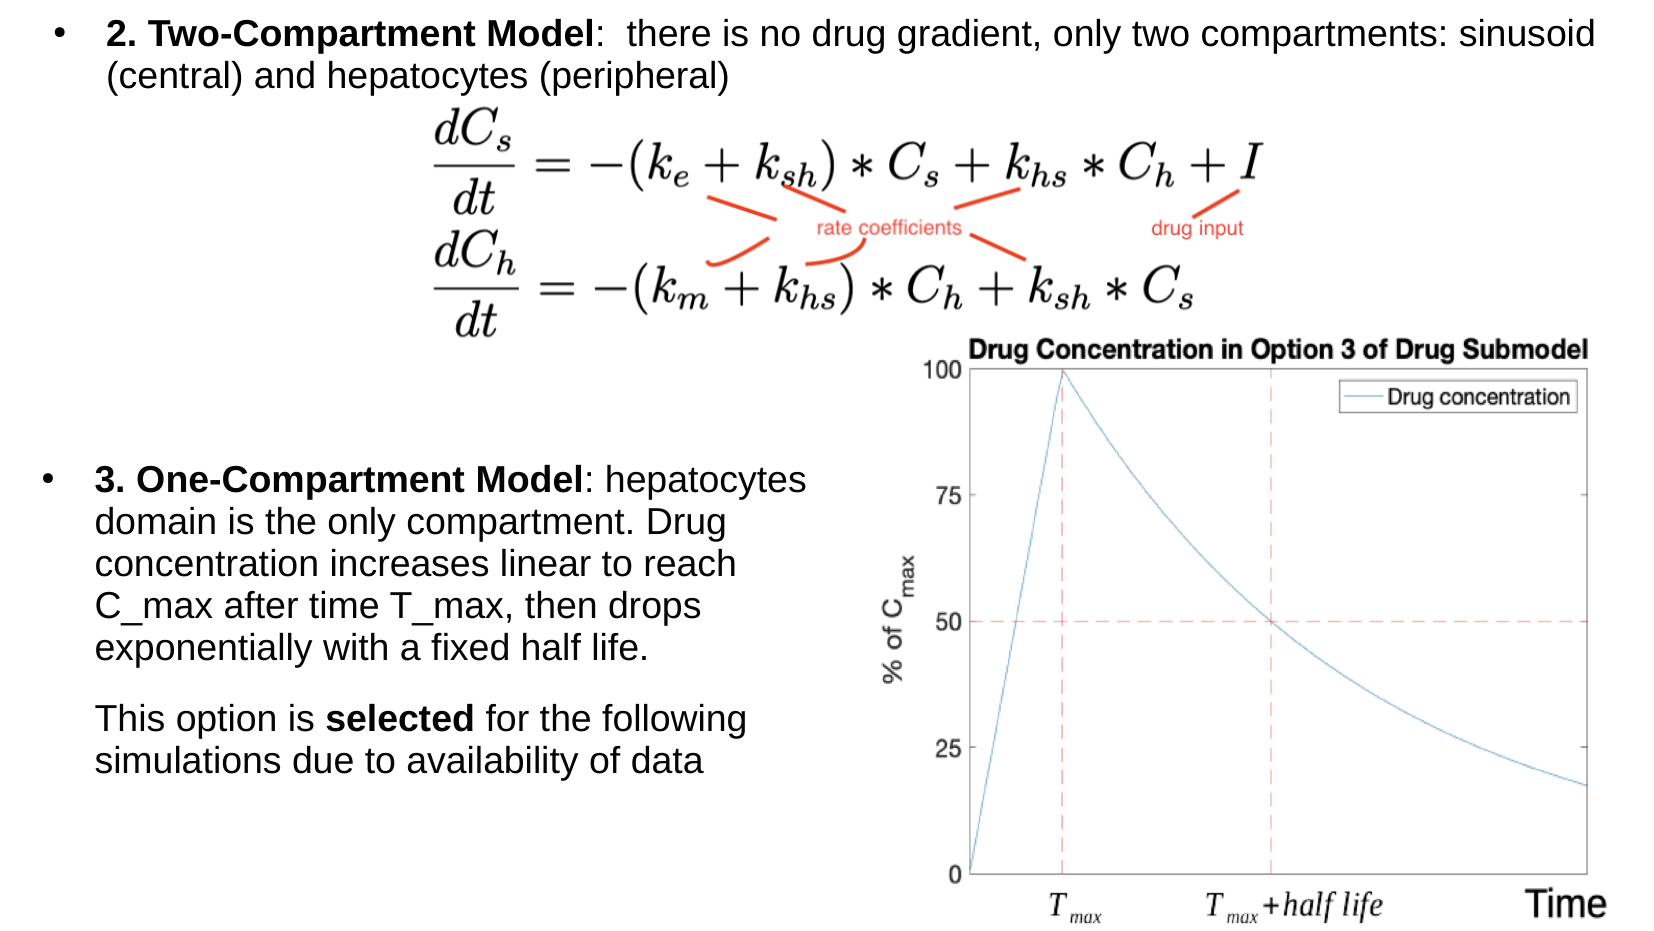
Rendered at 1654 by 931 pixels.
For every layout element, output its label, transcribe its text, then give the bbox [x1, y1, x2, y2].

list 2. Two-Compartment Model: there is no drug gradient, only two compartments: sinusoid (central) and hepatocytes (peripheral) [35, 0, 1607, 119]
picture [425, 98, 1615, 931]
list 3. One-Compartment Model: hepatocytes domain is the only compartment. Drug concentration increases linear to reach C_max after time T_max, then drops exponentially with a fixed half life. This option is selected for the following simulations due to availability of data [23, 386, 853, 931]
